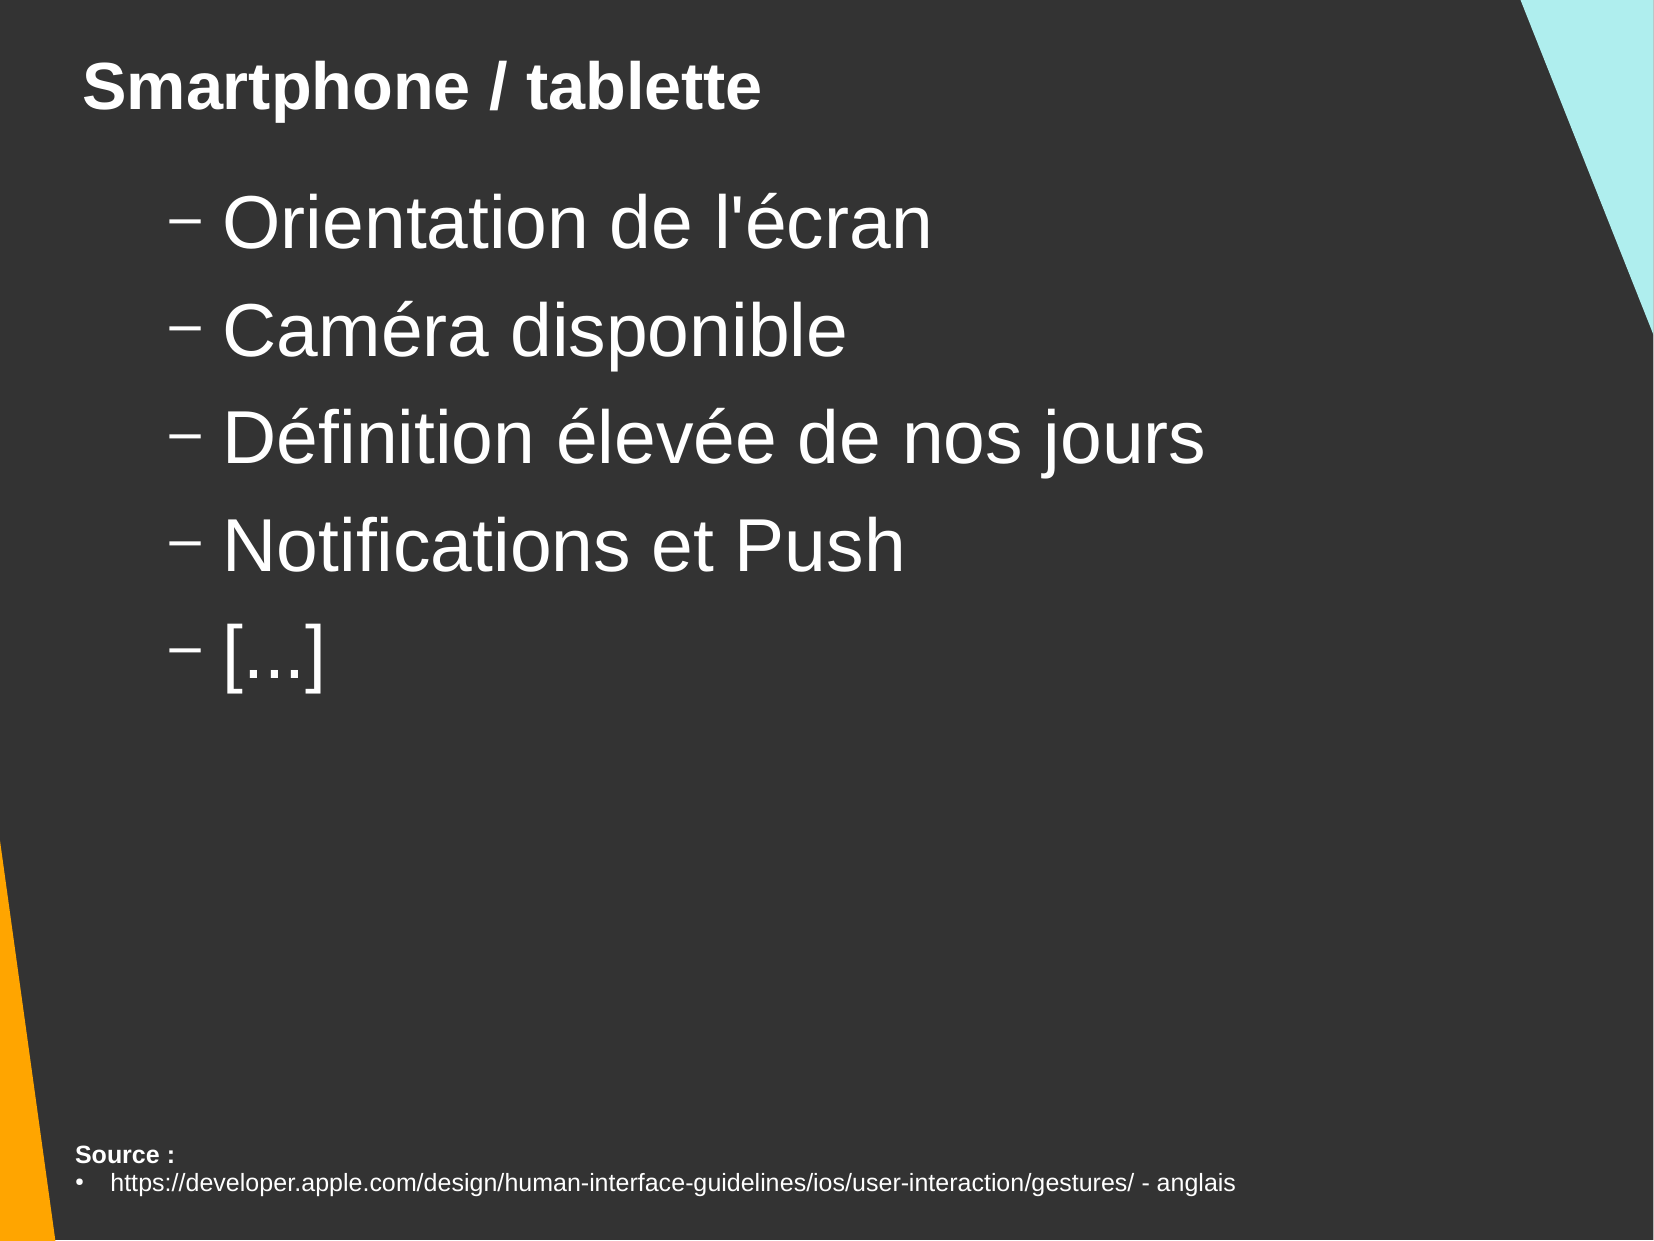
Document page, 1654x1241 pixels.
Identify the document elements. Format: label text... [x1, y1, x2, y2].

text_box [0, 840, 56, 1241]
text_box [1520, 0, 1654, 337]
title Smartphone / tablette [82, 49, 1571, 152]
list Orientation de l'écran Caméra disponible Définition élevée de nos jours Notifications et Push [...] [80, 180, 1605, 1123]
text_box Source : https://developer.apple.com/design/human-interface-guidelines/ios/user-interaction/gestures/ - anglais [60, 1133, 1546, 1241]
